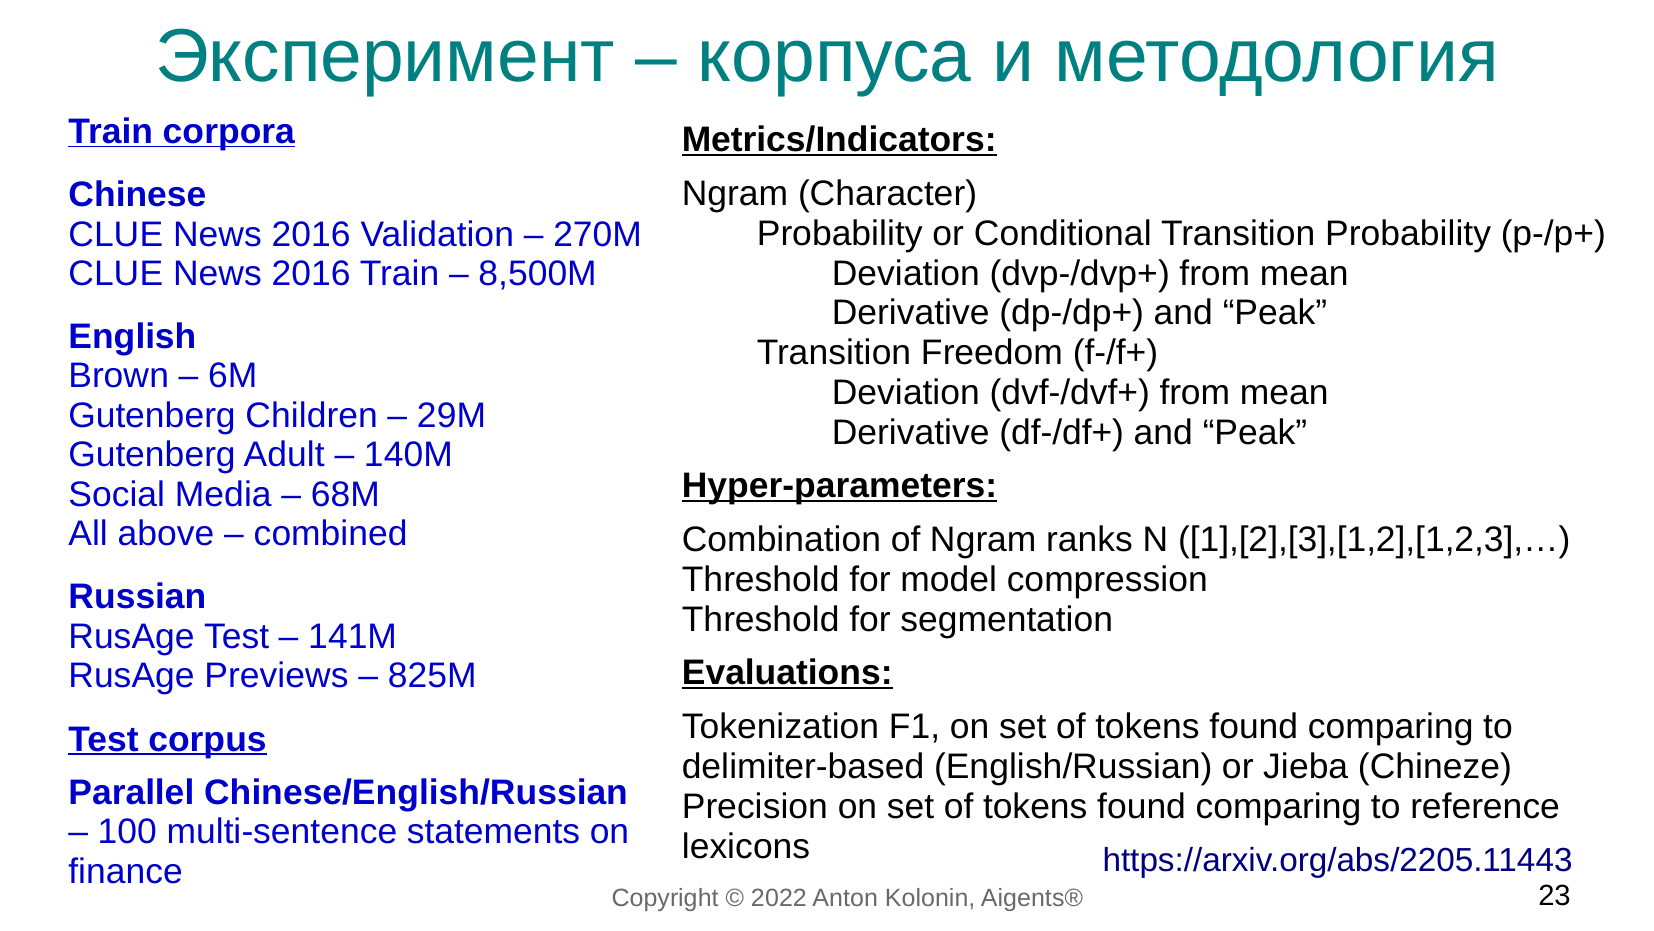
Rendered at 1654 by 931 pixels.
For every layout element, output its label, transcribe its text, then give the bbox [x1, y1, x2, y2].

text_box Train corpora Chinese CLUE News 2016 Validation – 270M CLUE News 2016 Train – 8,500M English Brown – 6M Gutenberg Children – 29M Gutenberg Adult – 140M Social Media – 68M All above – combined Russian RusAge Test – 141M RusAge Previews – 825M Test corpus Parallel Chinese/English/Russian – 100 multi-sentence statements on finance [53, 102, 675, 898]
text_box Эксперимент – корпуса и методология [0, 0, 1630, 123]
text_box https://arxiv.org/abs/2205.11443 [1087, 834, 1589, 886]
text_box Metrics/Indicators: Ngram (Character) Probability or Conditional Transition Probability (p-/p+) Deviation (dvp-/dvp+) from mean Derivative (dp-/dp+) and “Peak” Transition Freedom (f-/f+) Deviation (dvf-/dvf+) from mean Derivative (df-/df+) and “Peak” Hyper-parameters: Combination of Ngram ranks N ([1],[2],[3],[1,2],[1,2,3],…) Threshold for model compression Threshold for segmentation Evaluations: Tokenization F1, on set of tokens found comparing to delimiter-based (English/Russian) or Jieba (Chineze) Precision on set of tokens found comparing to reference lexicons [667, 112, 1641, 897]
